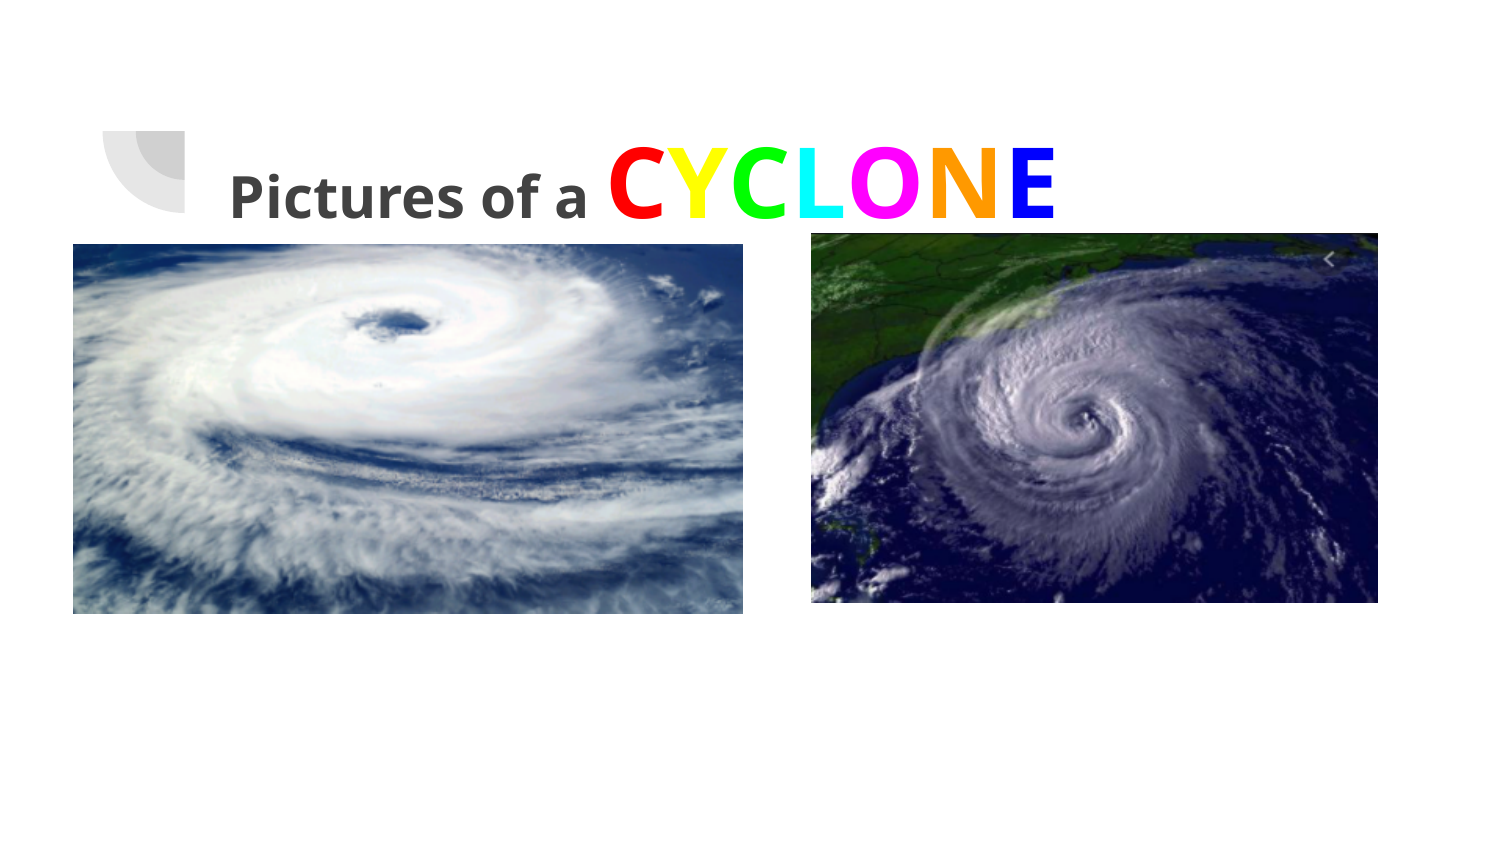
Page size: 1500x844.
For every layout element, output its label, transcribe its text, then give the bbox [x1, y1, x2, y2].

picture [73, 244, 743, 614]
title Pictures of a CYCLONE [213, 98, 1368, 263]
picture [811, 233, 1378, 603]
